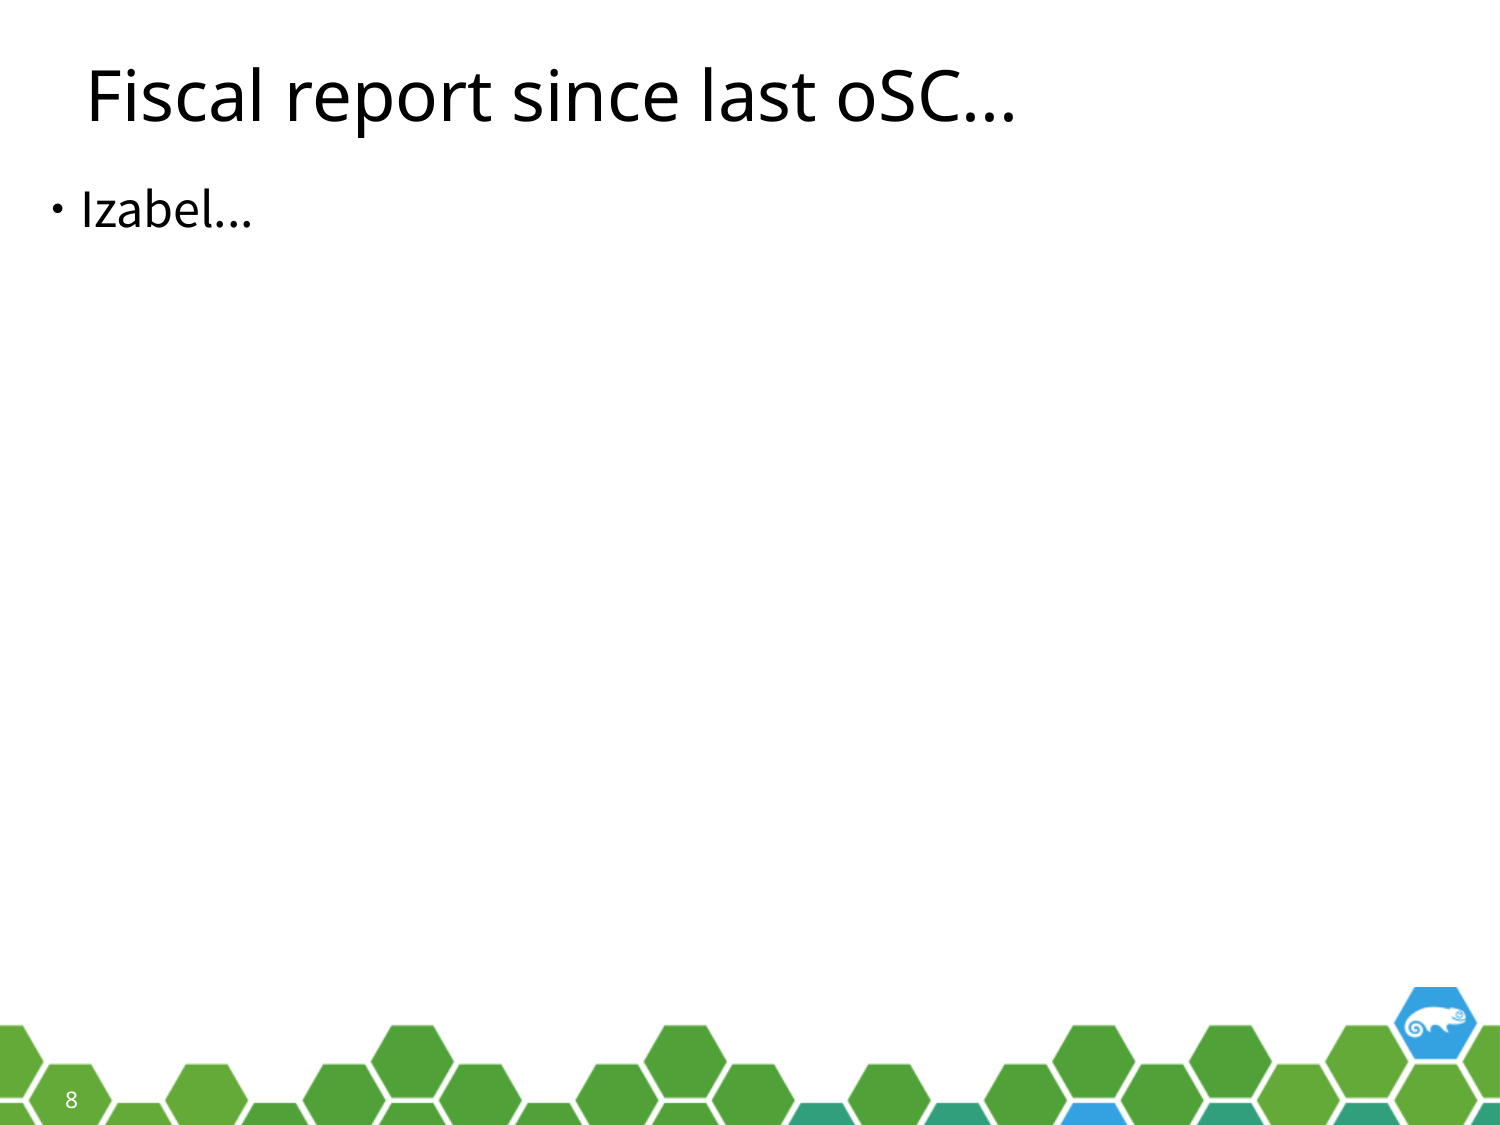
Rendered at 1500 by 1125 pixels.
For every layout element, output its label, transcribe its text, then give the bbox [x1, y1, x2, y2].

title Fiscal report since last oSC... [85, 4, 1413, 174]
picture [0, 987, 1500, 1125]
list Izabel... [51, 174, 1461, 938]
